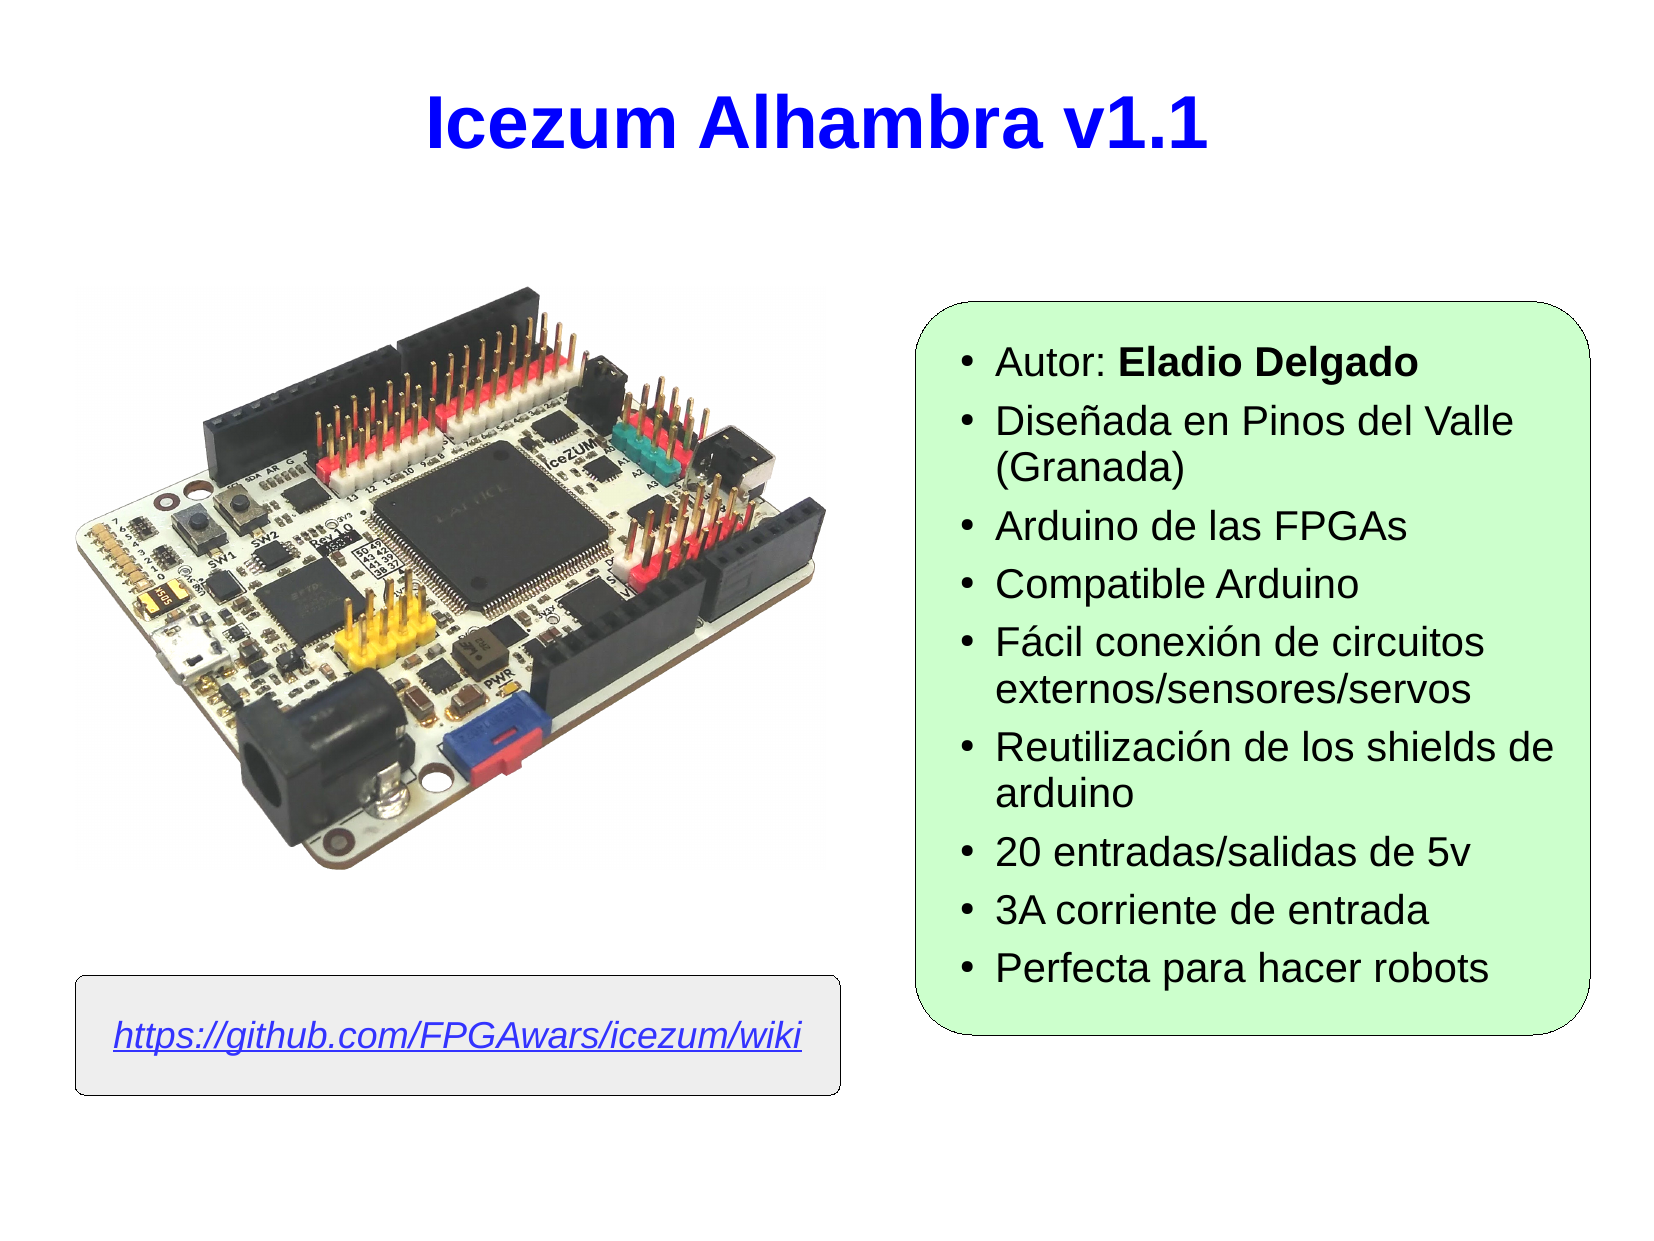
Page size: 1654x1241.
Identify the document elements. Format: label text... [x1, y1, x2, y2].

picture [75, 286, 826, 871]
text_box Autor: Eladio Delgado Diseñada en Pinos del Valle (Granada) Arduino de las FPGAs Compatible Arduino Fácil conexión de circuitos externos/sensores/servos Reutilización de los shields de arduino 20 entradas/salidas de 5v 3A corriente de entrada Perfecta para hacer robots [945, 331, 1591, 1058]
text_box https://github.com/FPGAwars/icezum/wiki [75, 975, 841, 1096]
text_box Icezum Alhambra v1.1 [90, 73, 1546, 211]
text_box [915, 301, 1583, 1028]
